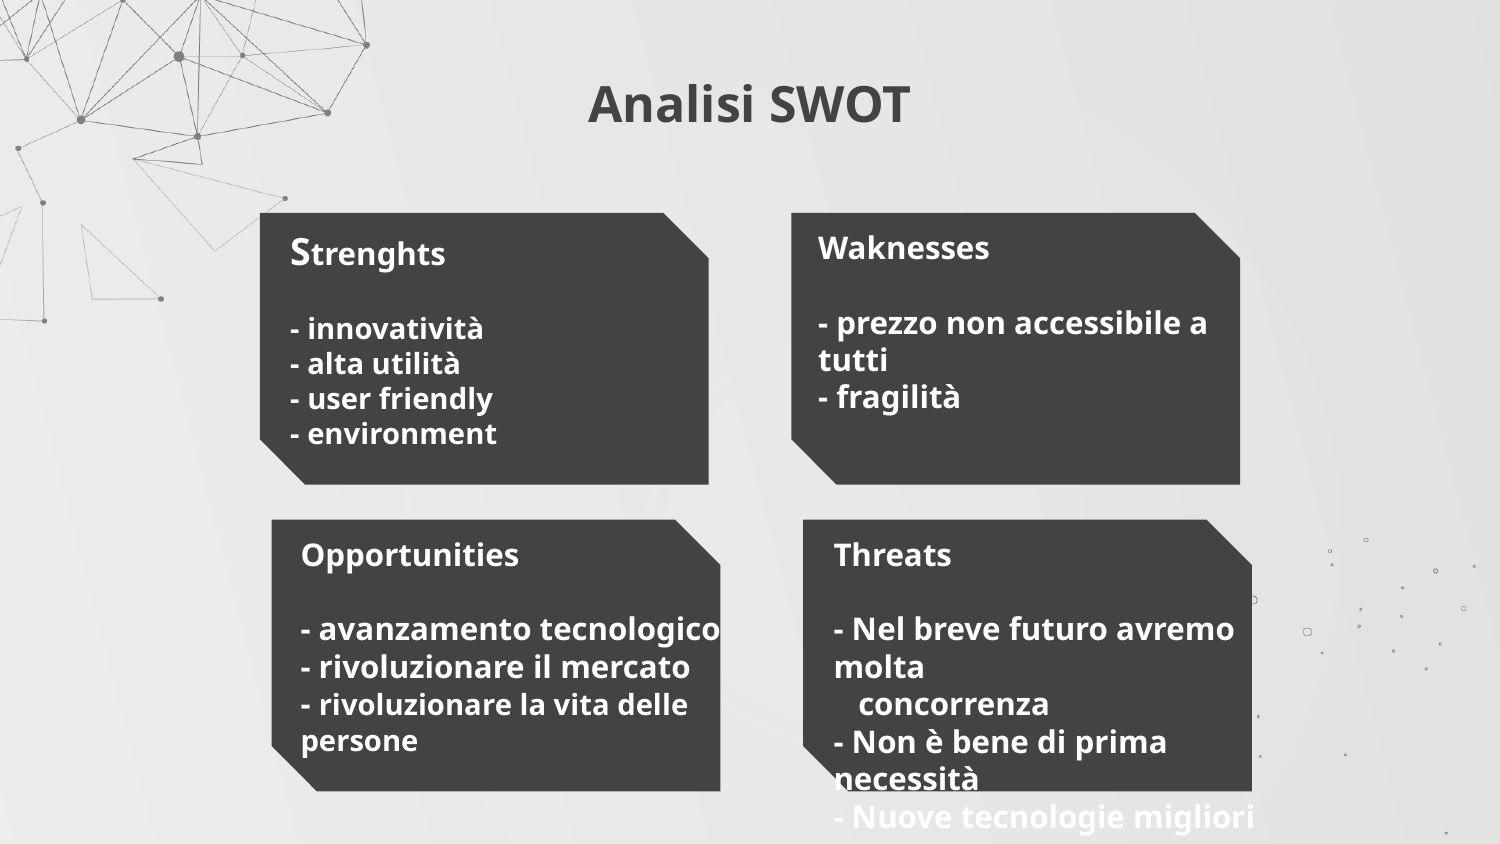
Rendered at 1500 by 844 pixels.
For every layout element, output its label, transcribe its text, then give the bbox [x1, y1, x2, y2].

title Analisi SWOT [322, 57, 1178, 214]
picture [0, 0, 1500, 844]
title Strenghts - innovatività - alta utilità - user friendly - environment [275, 213, 756, 369]
text_box [271, 519, 721, 792]
text_box [791, 212, 1241, 485]
title Waknesses - prezzo non accessibile a tutti - fragilità [803, 213, 1284, 369]
text_box [803, 519, 1252, 792]
title Threats - Nel breve futuro avremo molta concorrenza - Non è bene di prima necessità - Nuove tecnologie migliori [818, 519, 1300, 675]
text_box [259, 212, 709, 485]
title Opportunities - avanzamento tecnologico - rivoluzionare il mercato - rivoluzionare la vita delle persone [285, 519, 767, 675]
